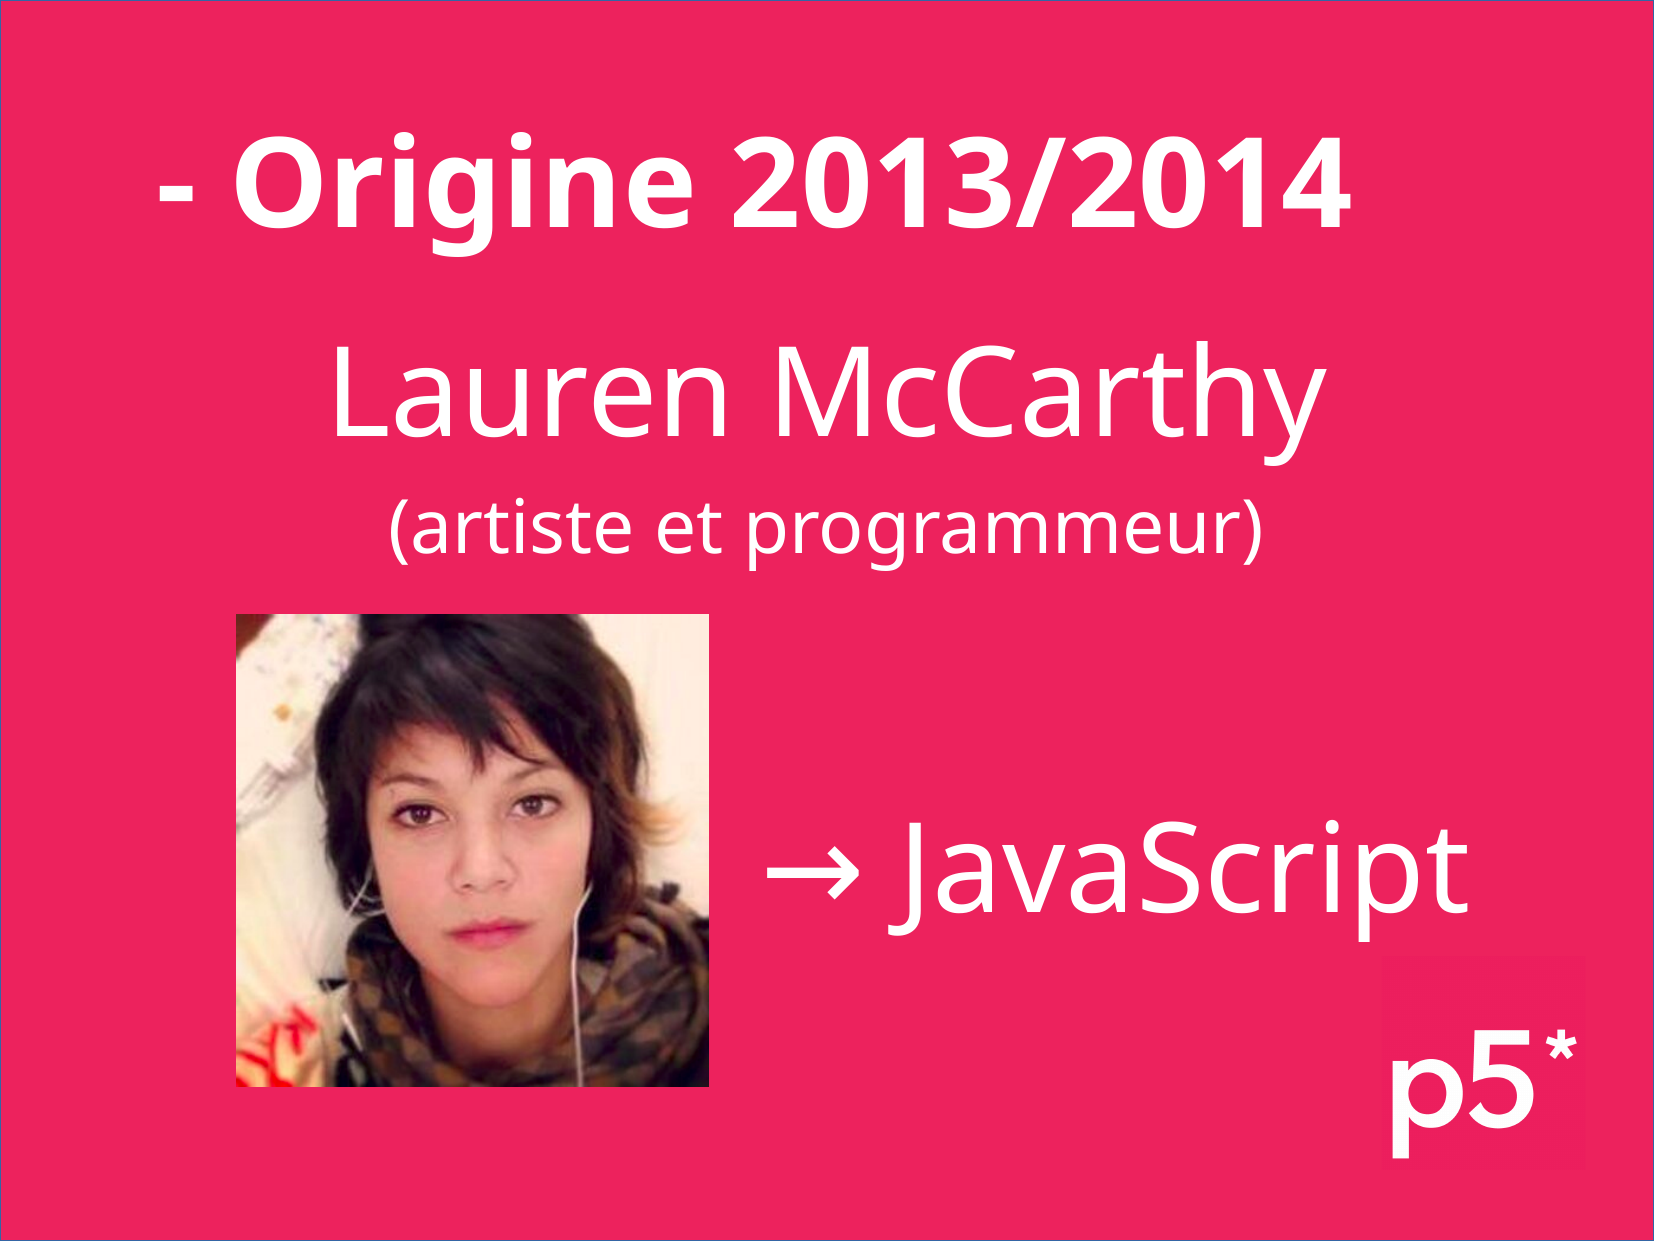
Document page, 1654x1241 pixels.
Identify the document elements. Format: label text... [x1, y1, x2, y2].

text_box Lauren McCarthy (artiste et programmeur) [23, 294, 1630, 1010]
text_box - Origine 2013/2014 [141, 86, 1489, 294]
picture [236, 614, 709, 1087]
picture [1381, 1010, 1586, 1170]
text_box → JavaScript [661, 771, 1571, 1011]
text_box [0, 0, 1654, 1241]
